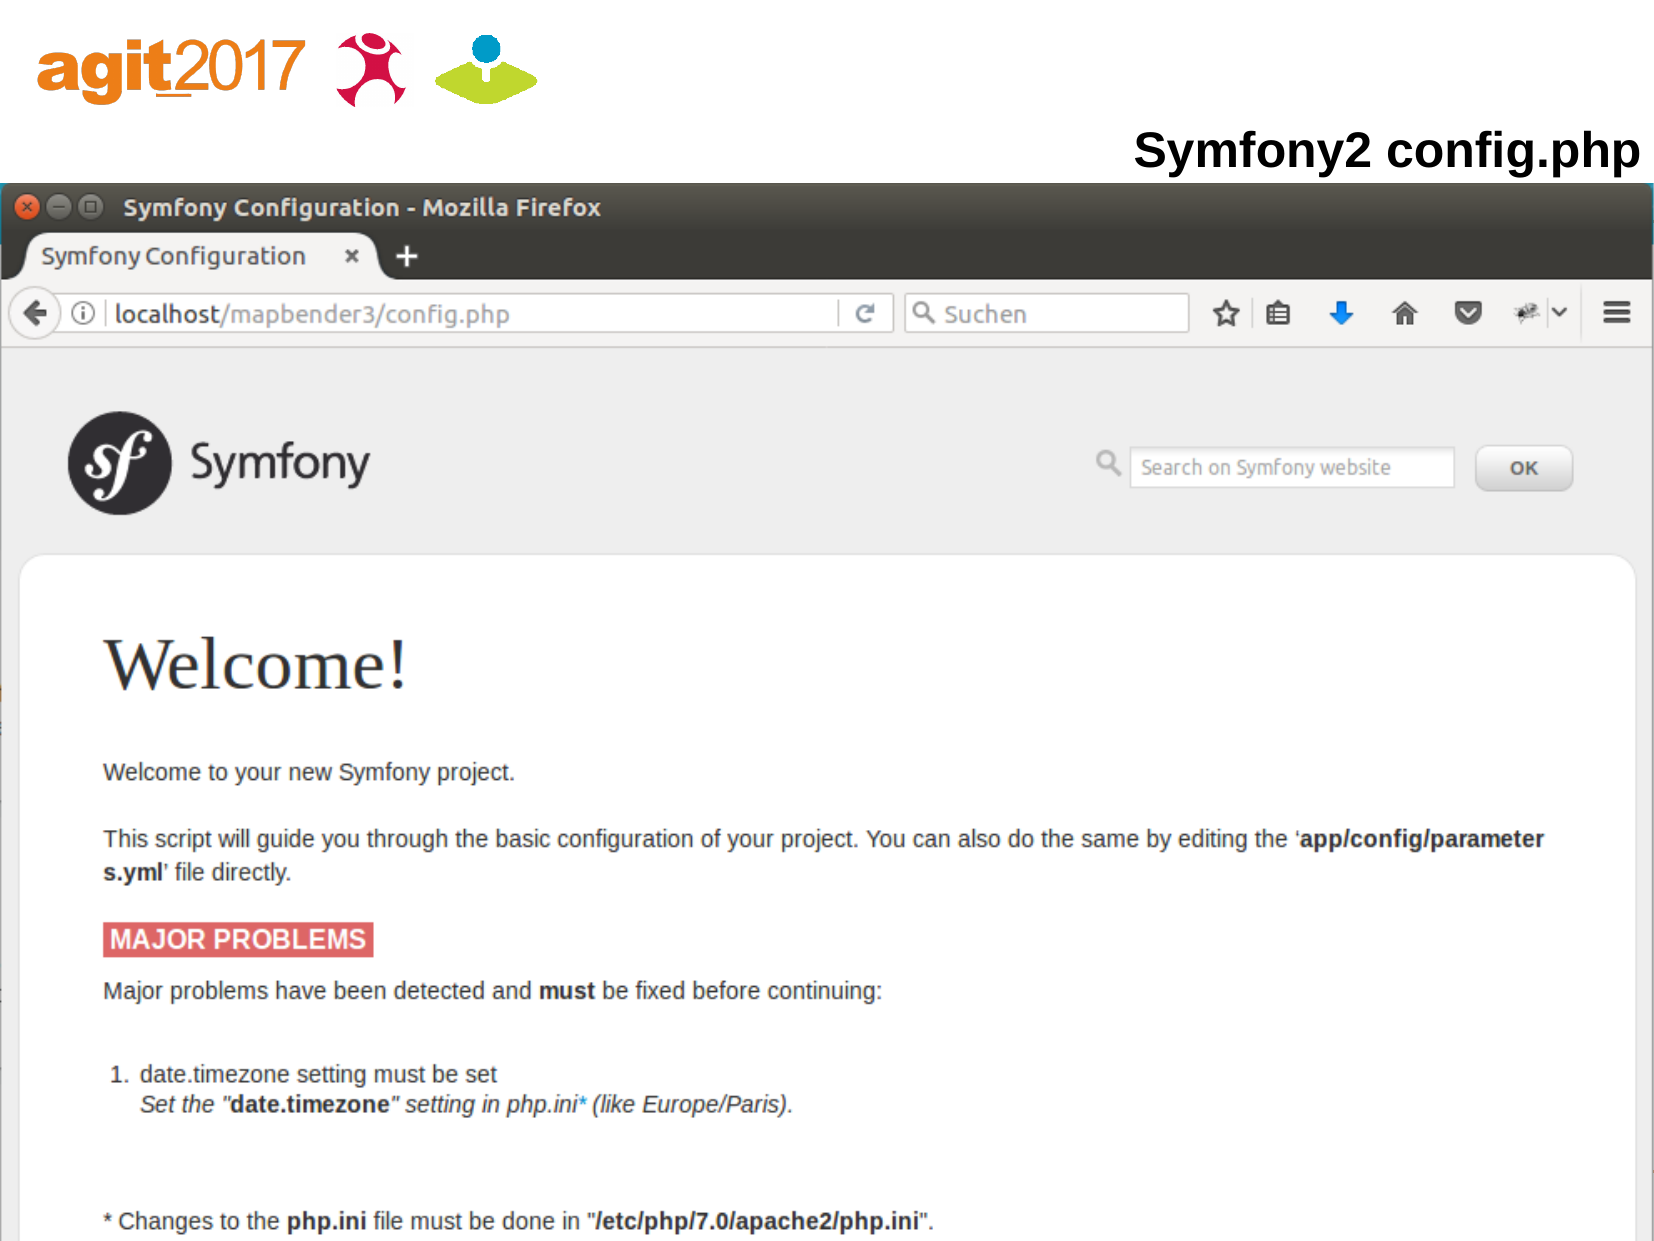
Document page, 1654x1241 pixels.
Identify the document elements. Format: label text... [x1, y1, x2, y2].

picture [0, 183, 1654, 1241]
title Symfony2 config.php [153, 106, 1642, 183]
picture [35, 23, 308, 107]
picture [435, 35, 538, 104]
